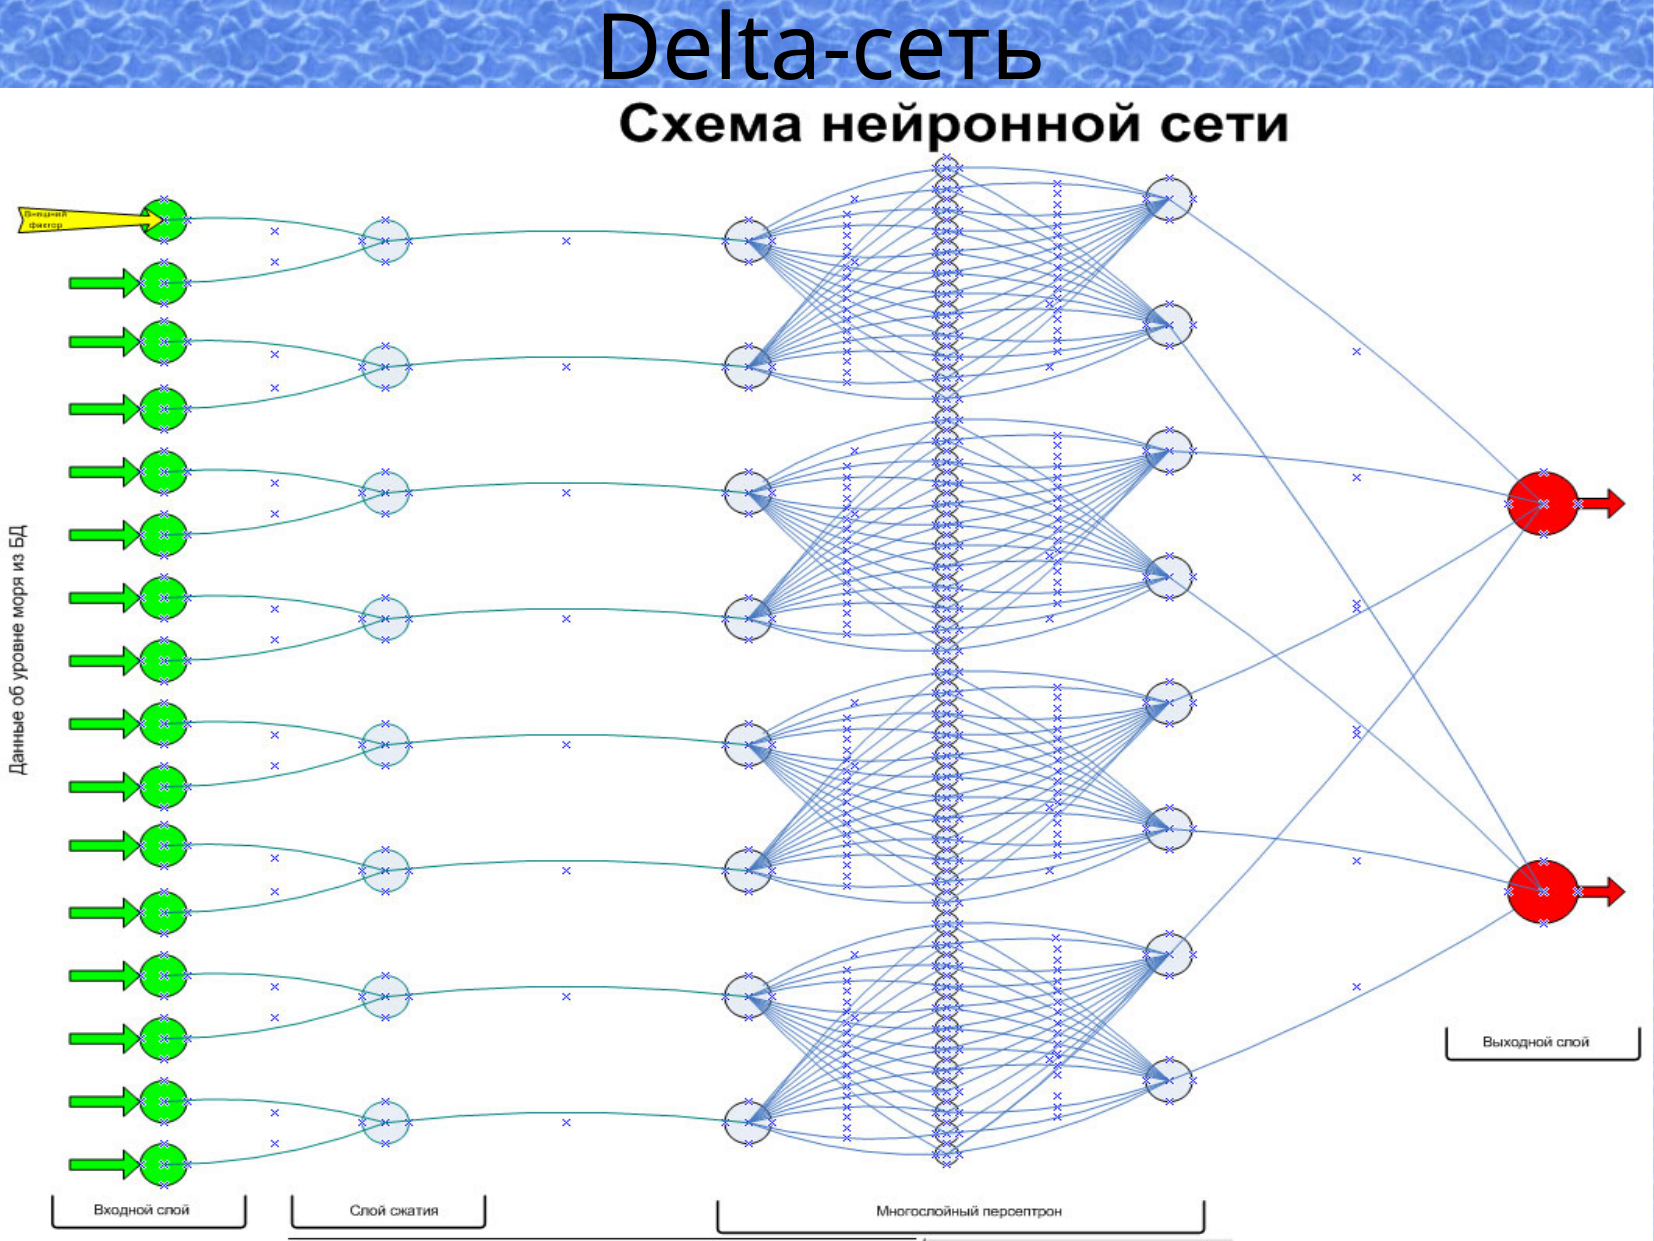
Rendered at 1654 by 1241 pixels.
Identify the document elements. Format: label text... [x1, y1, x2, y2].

picture [0, 0, 1654, 1241]
title Delta-сеть [76, 0, 1565, 88]
